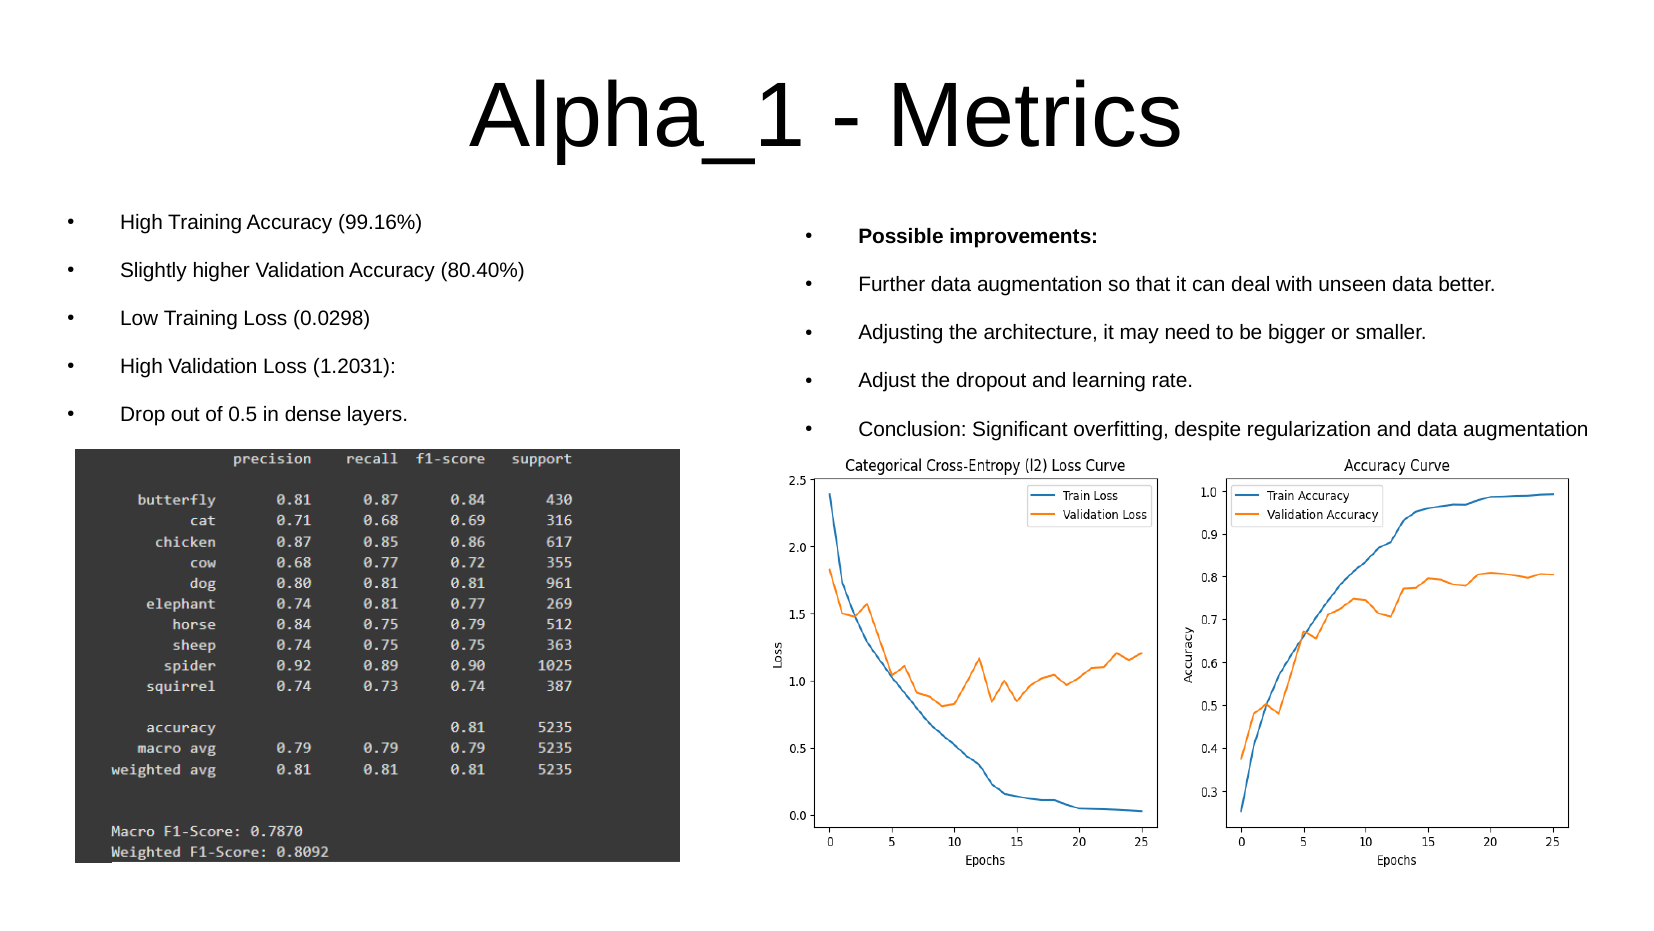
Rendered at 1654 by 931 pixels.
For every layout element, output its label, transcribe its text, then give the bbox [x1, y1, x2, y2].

picture [764, 449, 1576, 875]
list High Training Accuracy (99.16%) Slightly higher Validation Accuracy (80.40%) Low Training Loss (0.0298) High Validation Loss (1.2031): Drop out of 0.5 in dense layers. [49, 210, 1538, 751]
title Alpha_1 - Metrics [82, 37, 1571, 193]
picture [75, 449, 680, 863]
list Possible improvements: Further data augmentation so that it can deal with unseen data better. Adjusting the architecture, it may need to be bigger or smaller. Adjust the dropout and learning rate. Conclusion: Significant overfitting, despite regularization and data augmentation [787, 225, 1654, 765]
